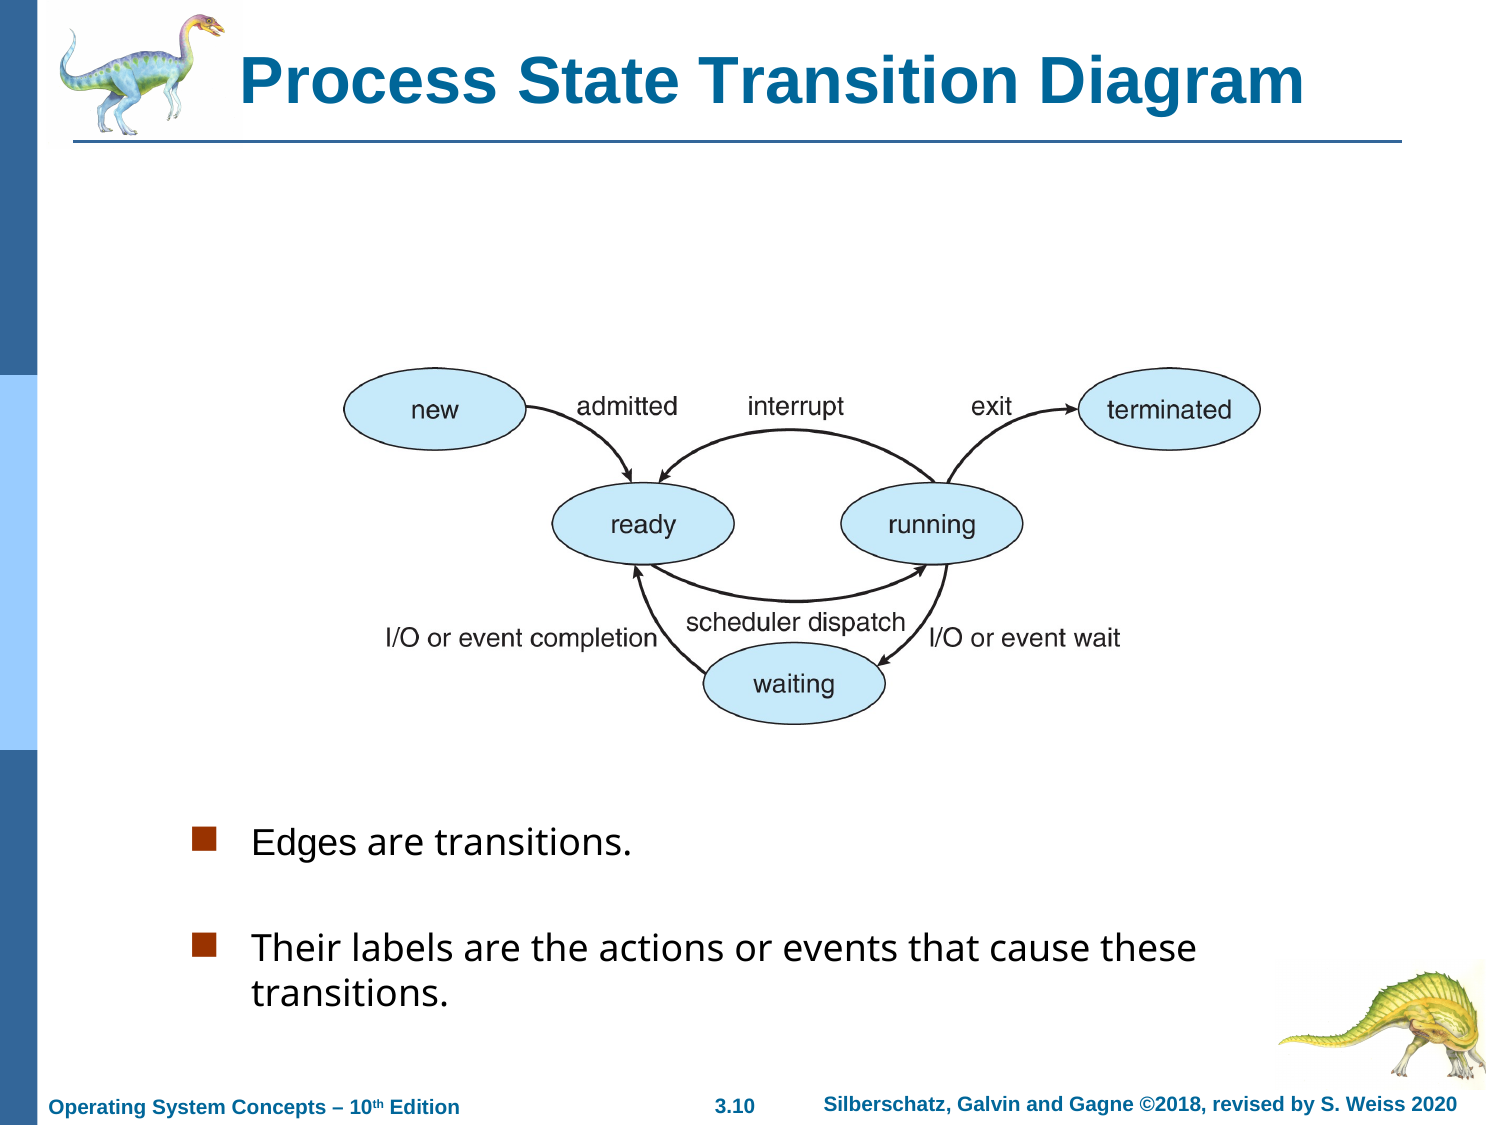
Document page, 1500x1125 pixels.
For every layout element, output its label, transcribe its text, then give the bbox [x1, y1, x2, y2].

title Process State Transition Diagram [121, 29, 1425, 125]
picture [1140, 1096, 1148, 1101]
picture [343, 367, 1261, 725]
picture [46, 0, 243, 149]
picture [1275, 959, 1486, 1090]
text_box Edges are transitions. Their labels are the actions or events that cause these transitions. [180, 810, 1336, 1022]
